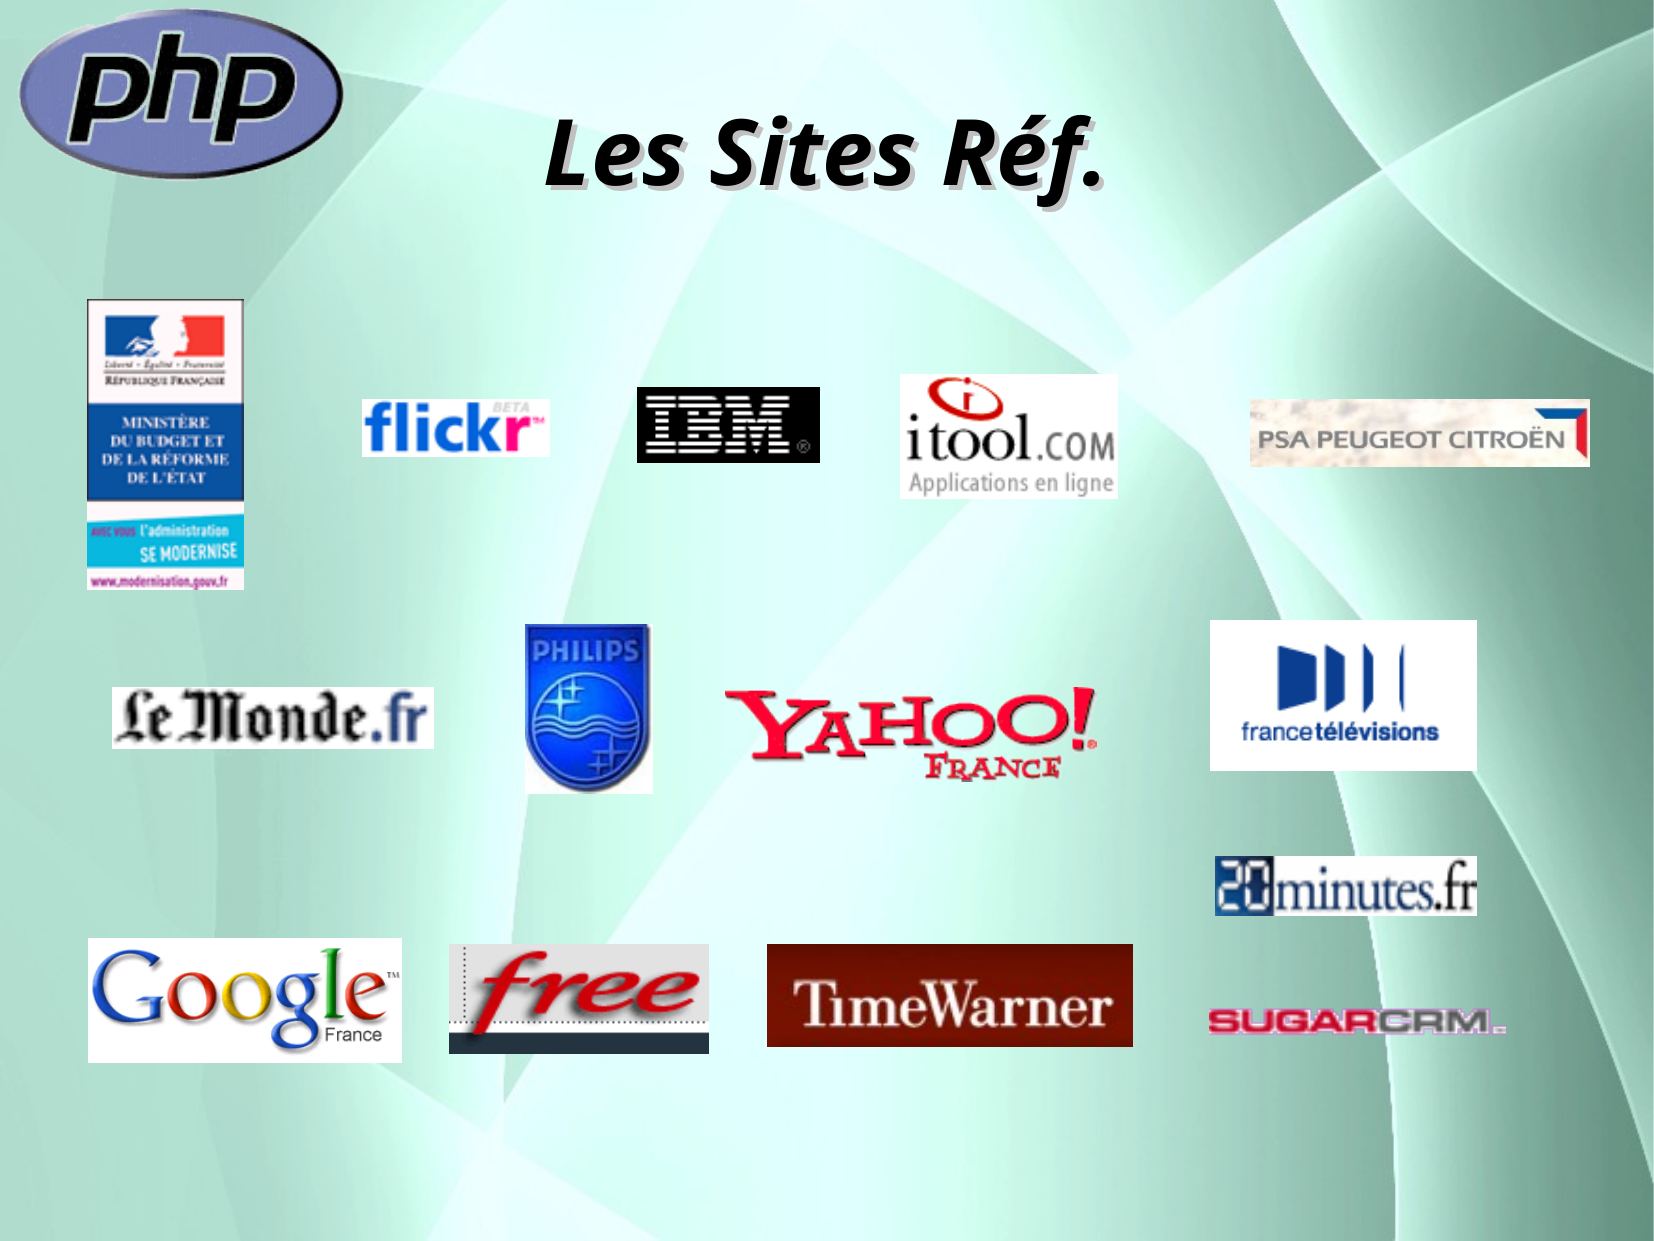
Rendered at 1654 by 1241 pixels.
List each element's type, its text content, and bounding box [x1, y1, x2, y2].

picture [0, 0, 1654, 1241]
title Les Sites Réf. [82, 49, 1571, 257]
